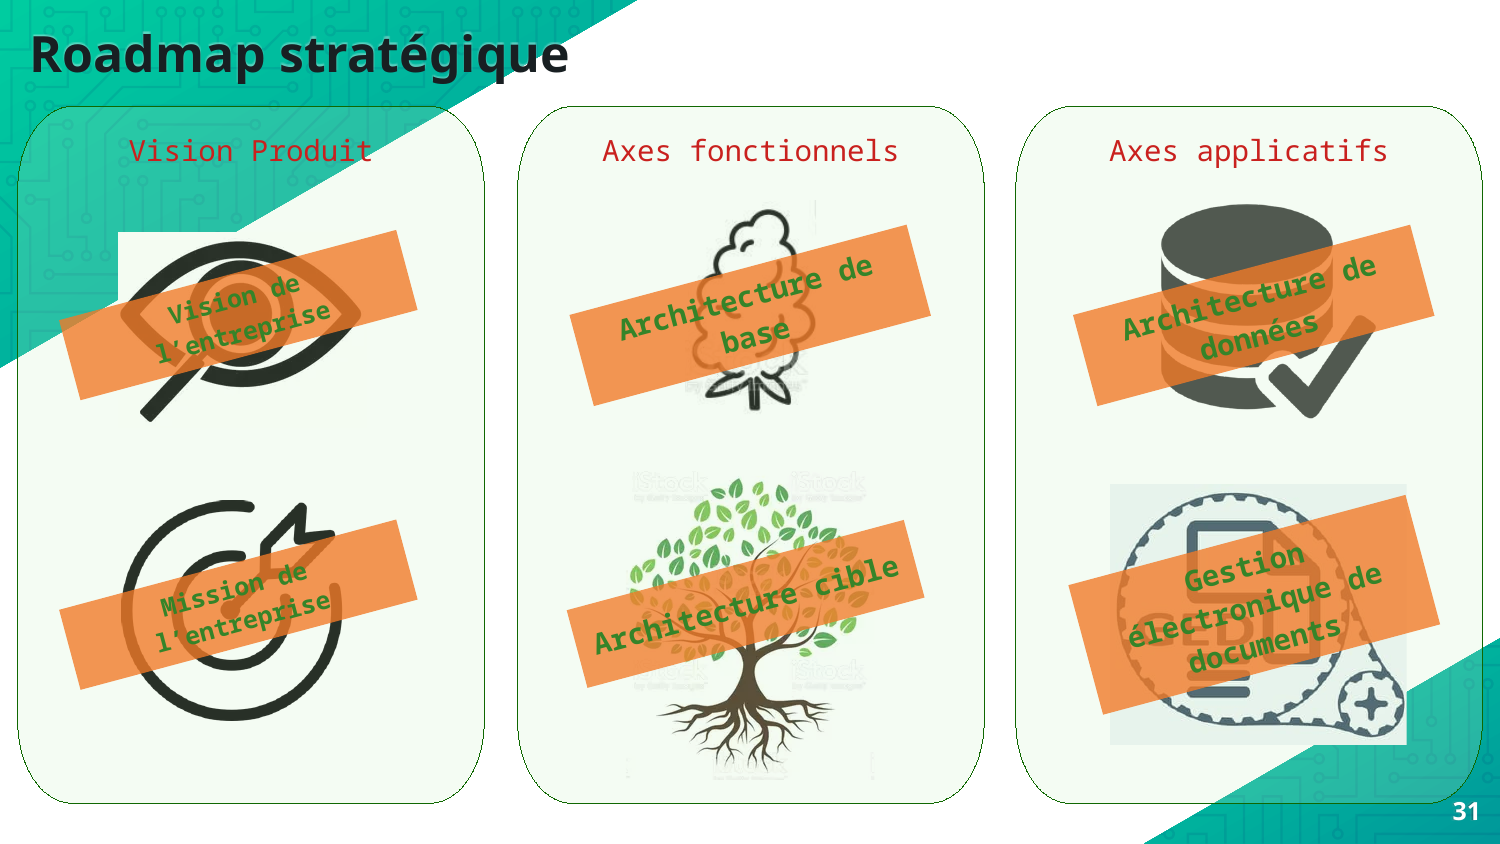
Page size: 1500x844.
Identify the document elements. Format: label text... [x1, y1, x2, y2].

text_box [42, 106, 463, 123]
text_box Axes fonctionnels [517, 123, 985, 290]
text_box [1015, 290, 1483, 804]
text_box [1037, 106, 1461, 123]
text_box [517, 290, 985, 804]
slide_number <numéro> [1391, 779, 1482, 844]
title Roadmap stratégique [29, 29, 1249, 88]
text_box Axes applicatifs [1015, 123, 1483, 290]
text_box [17, 290, 485, 804]
text_box [539, 106, 963, 123]
text_box Vision Produit [17, 123, 485, 290]
